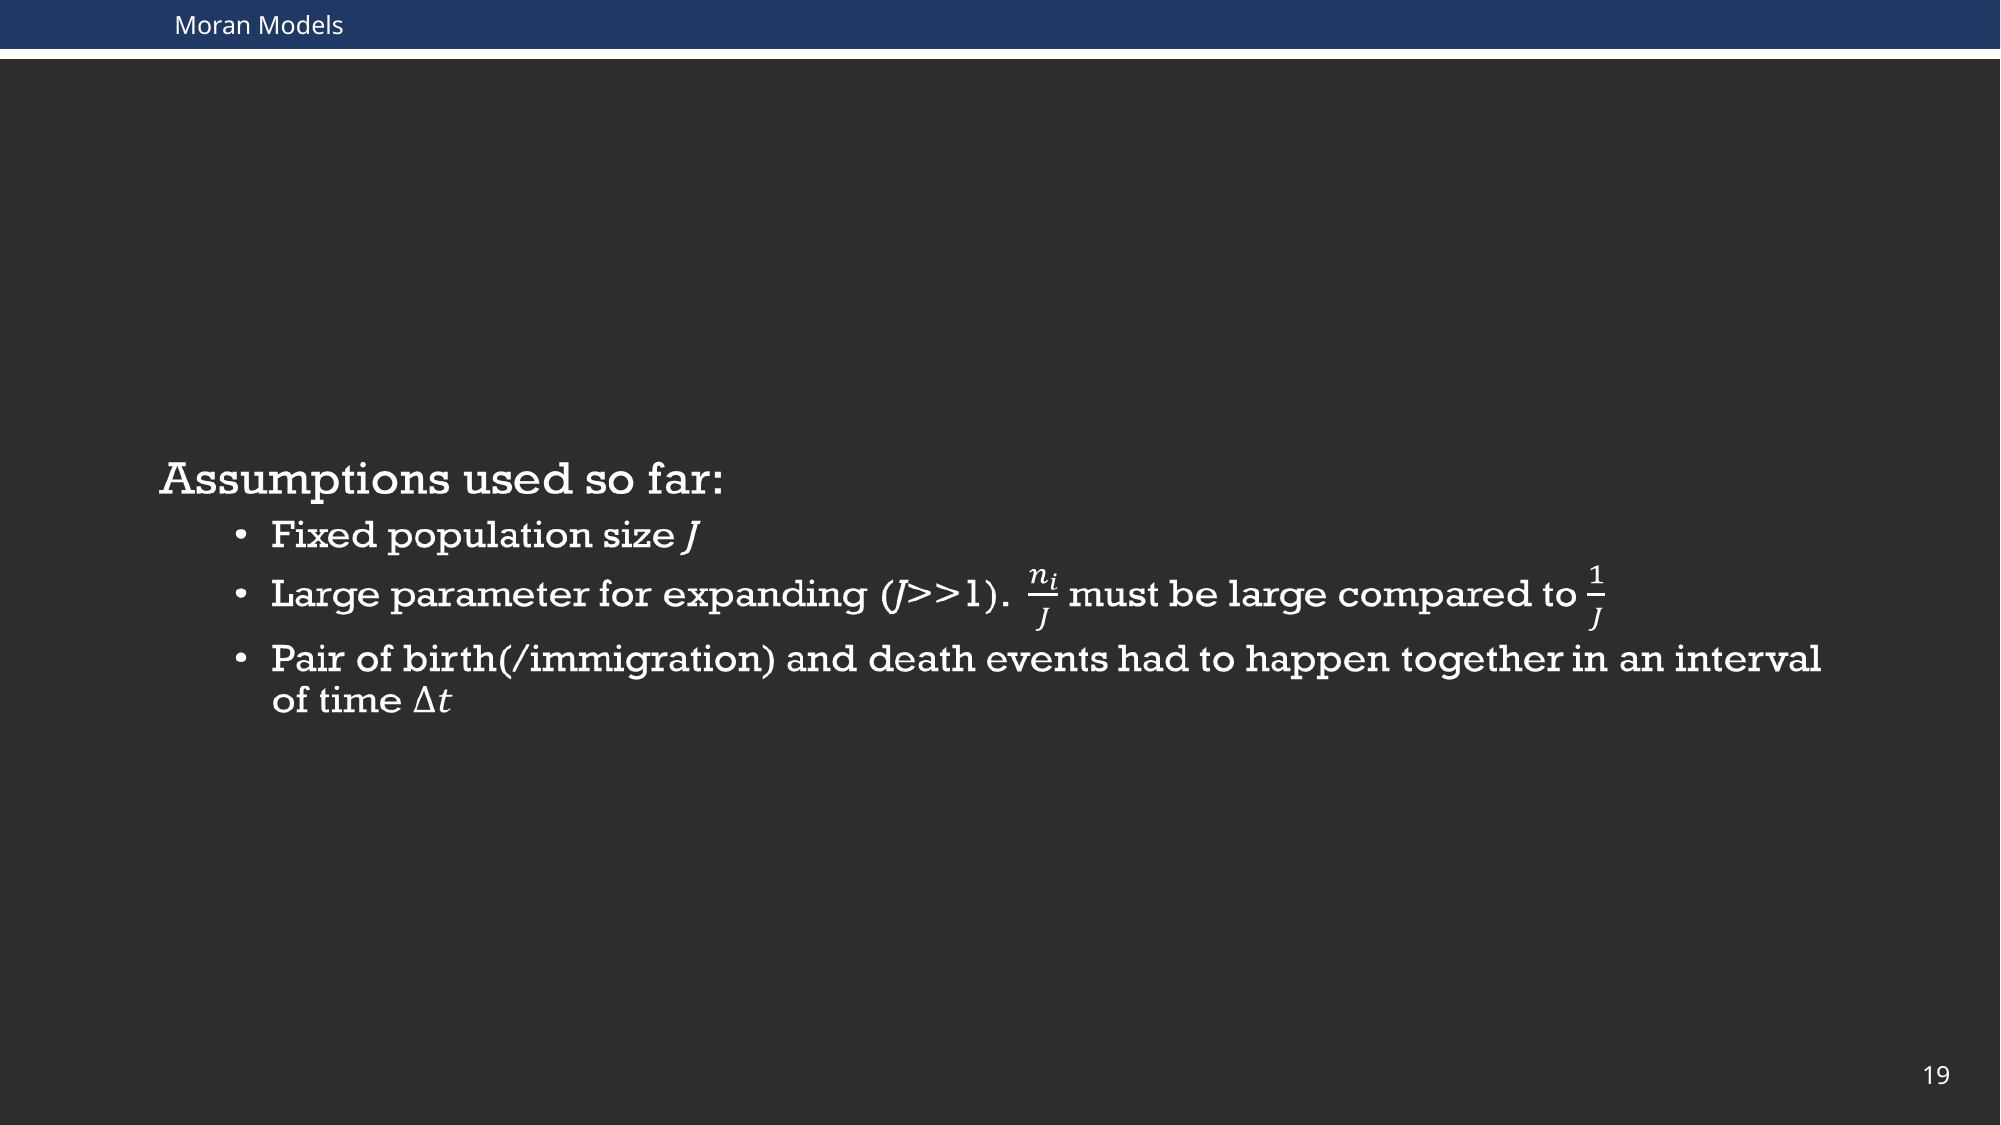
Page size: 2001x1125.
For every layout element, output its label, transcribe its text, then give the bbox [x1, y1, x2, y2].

slide_number <number> [1515, 1046, 1966, 1107]
list [129, 434, 1855, 745]
footer Moran Models [0, 0, 519, 51]
